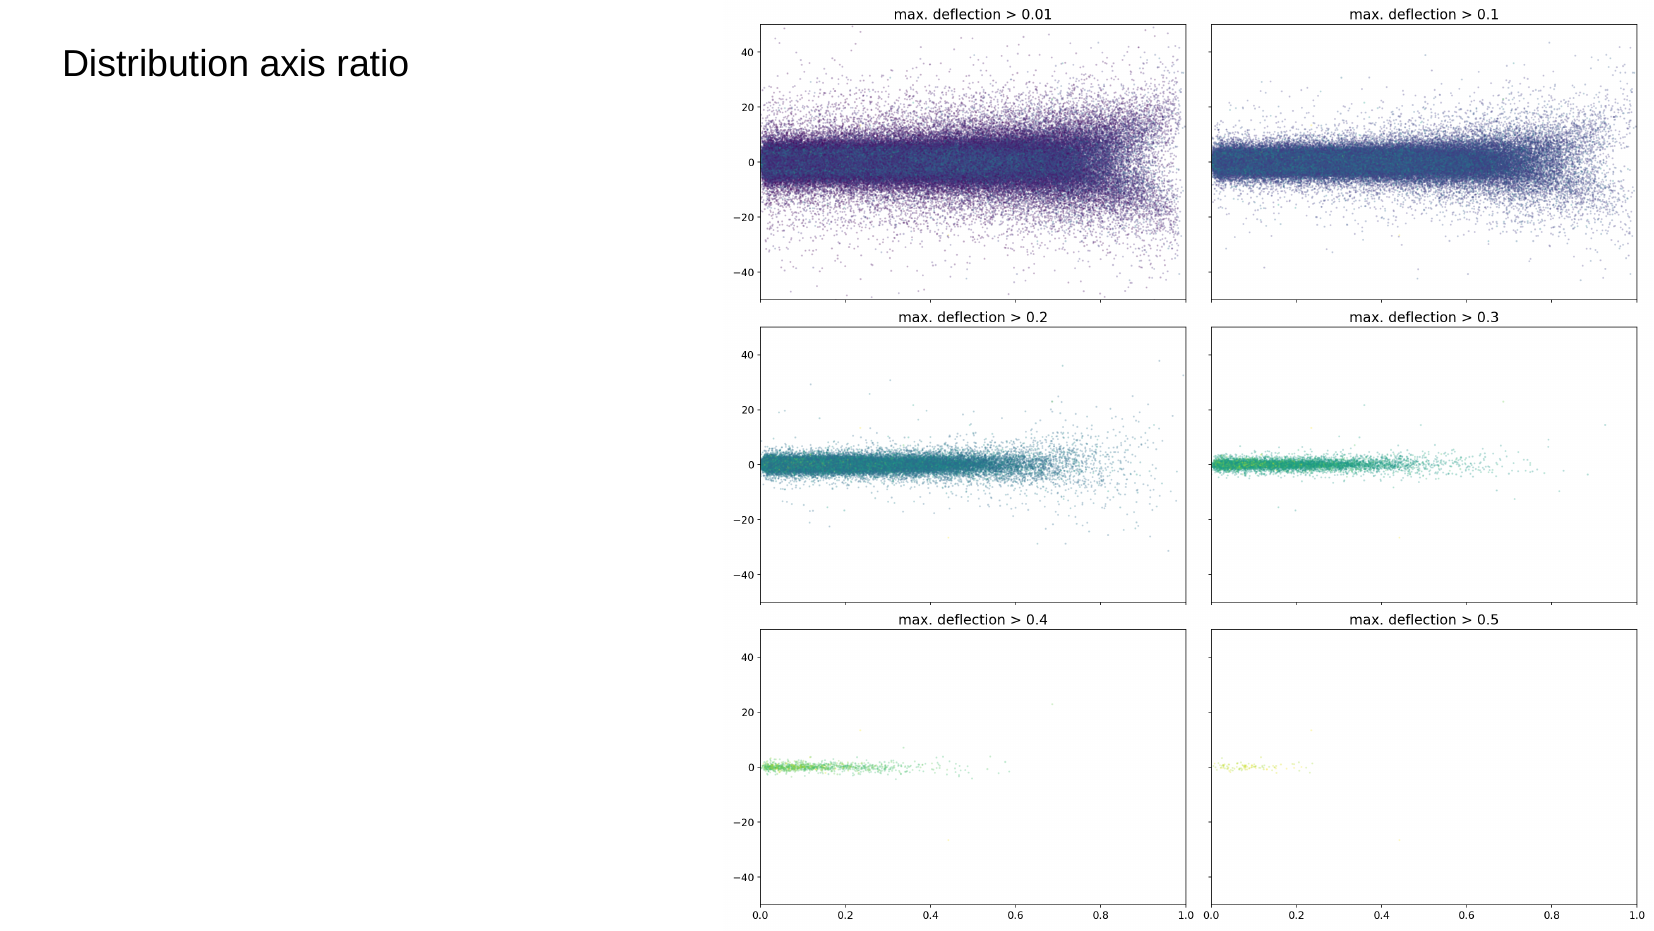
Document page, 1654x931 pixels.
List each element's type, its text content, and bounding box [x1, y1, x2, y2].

picture [723, 0, 1654, 931]
text_box Distribution axis ratio [47, 35, 697, 93]
